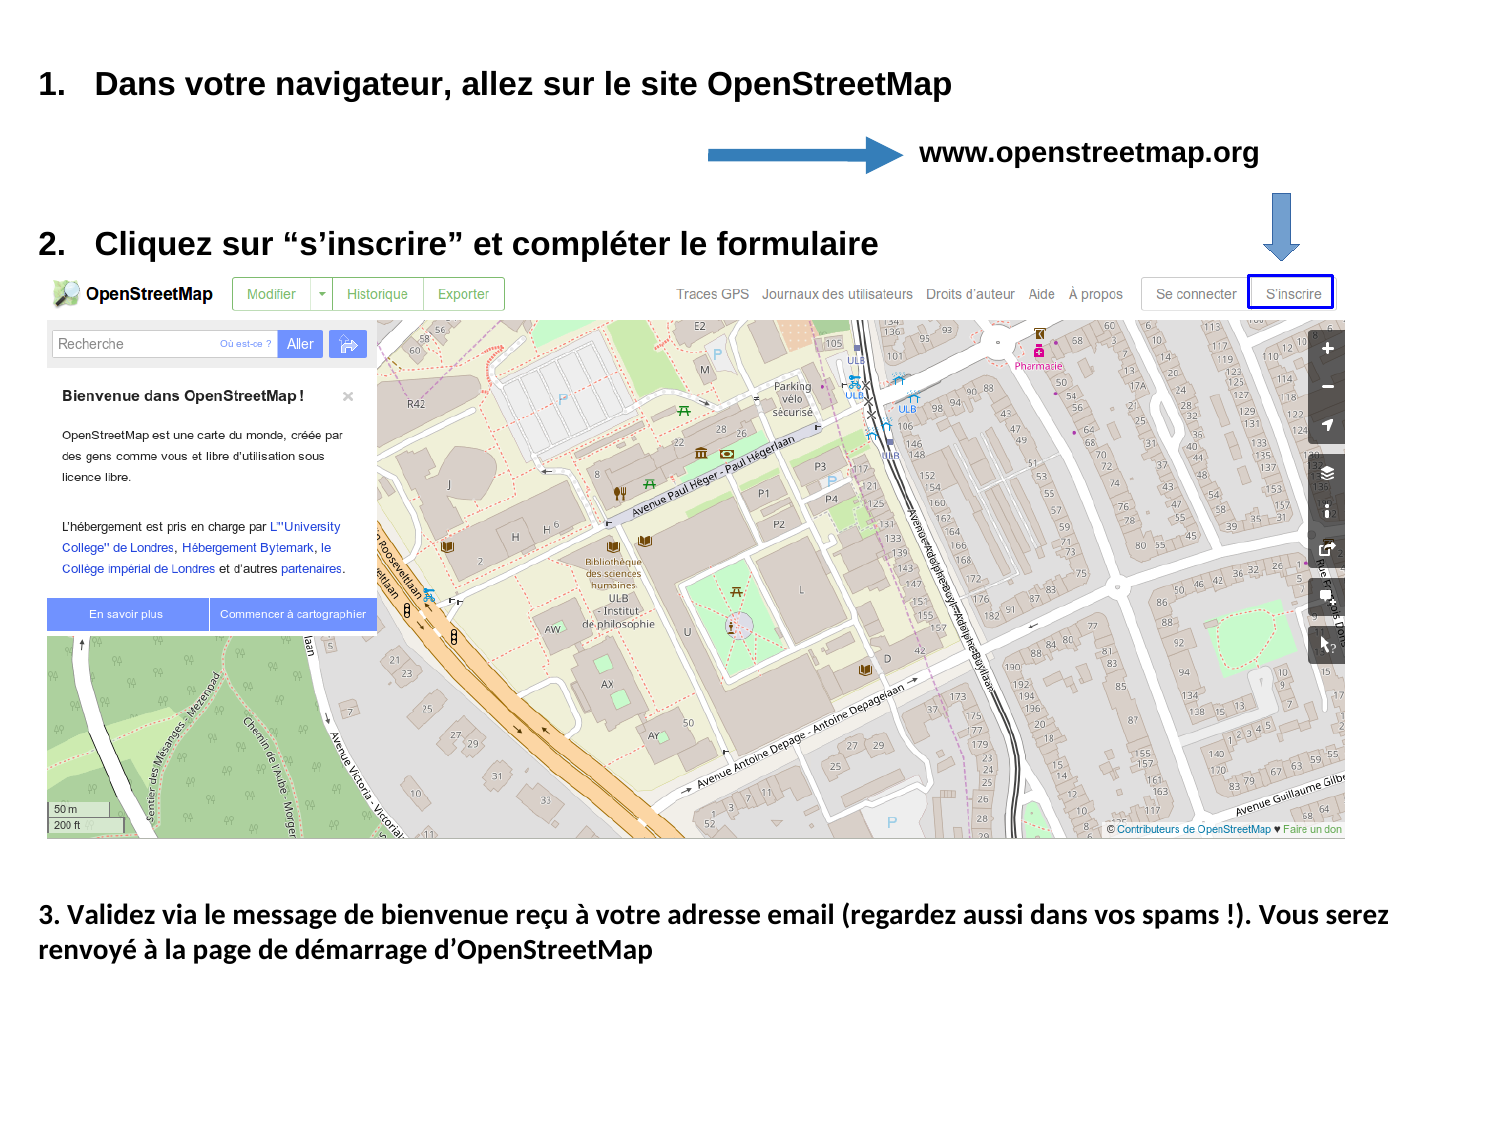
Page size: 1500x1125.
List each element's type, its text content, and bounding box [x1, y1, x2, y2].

picture [47, 268, 1345, 839]
text_box www.openstreetmap.org [904, 125, 1284, 176]
text_box [1263, 193, 1300, 261]
text_box Dans votre navigateur, allez sur le site OpenStreetMap Cliquez sur “s’inscrire” et compléter le formulaire 3. Validez via le message de bienvenue reçu à votre adresse email (regardez aussi dans vos spams !). Vous serez renvoyé à la page de démarrage d’OpenStreetMap [23, 54, 1459, 974]
